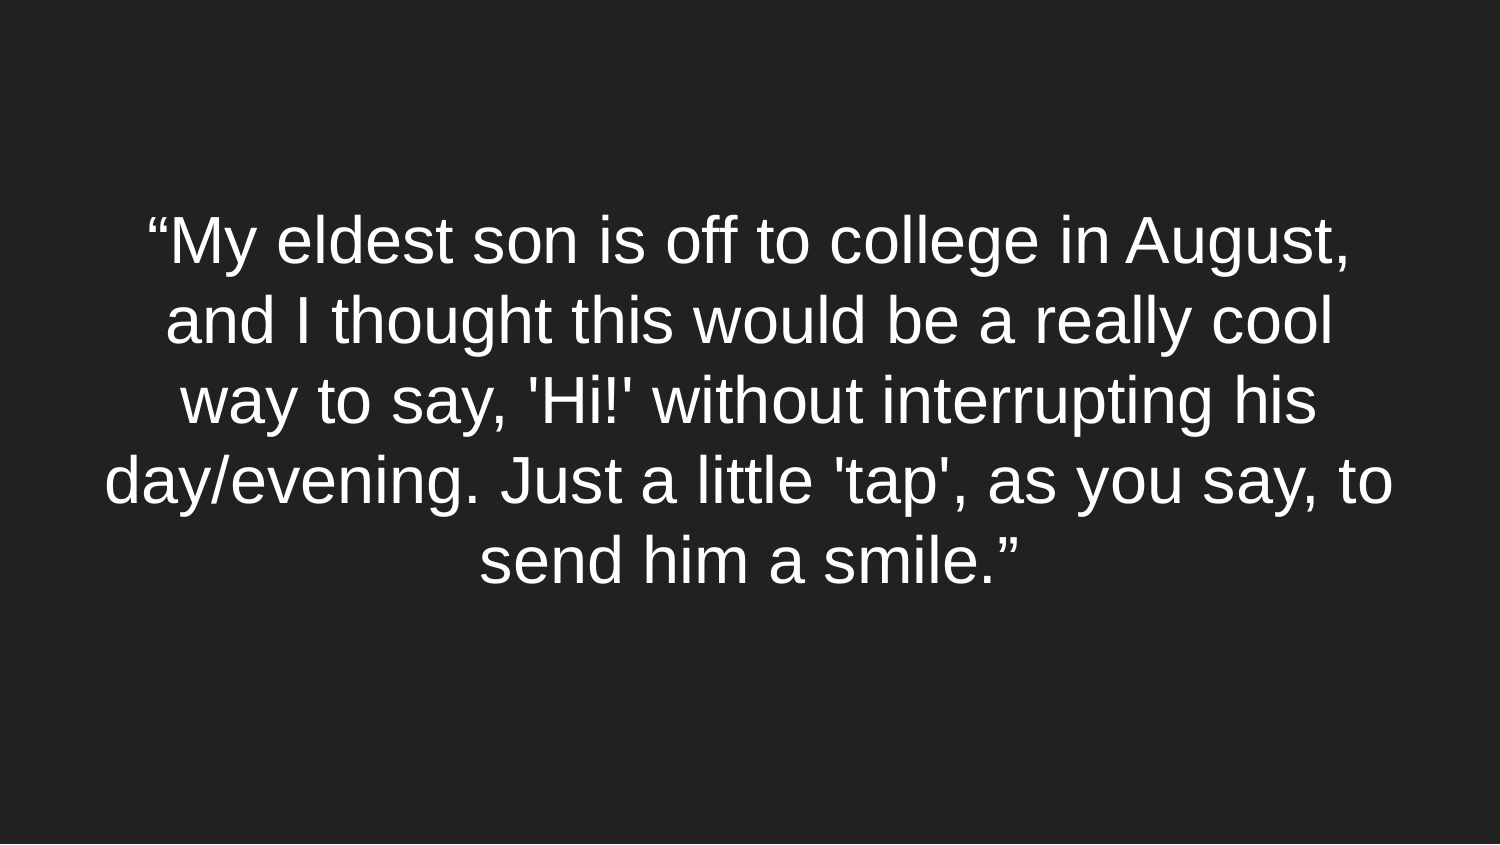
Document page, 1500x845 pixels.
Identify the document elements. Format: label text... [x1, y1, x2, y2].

subtitle “My eldest son is off to college in August, and I thought this would be a really cool way to say, 'Hi!' without interrupting his day/evening. Just a little 'tap', as you say, to send him a smile.” [83, 181, 1417, 293]
